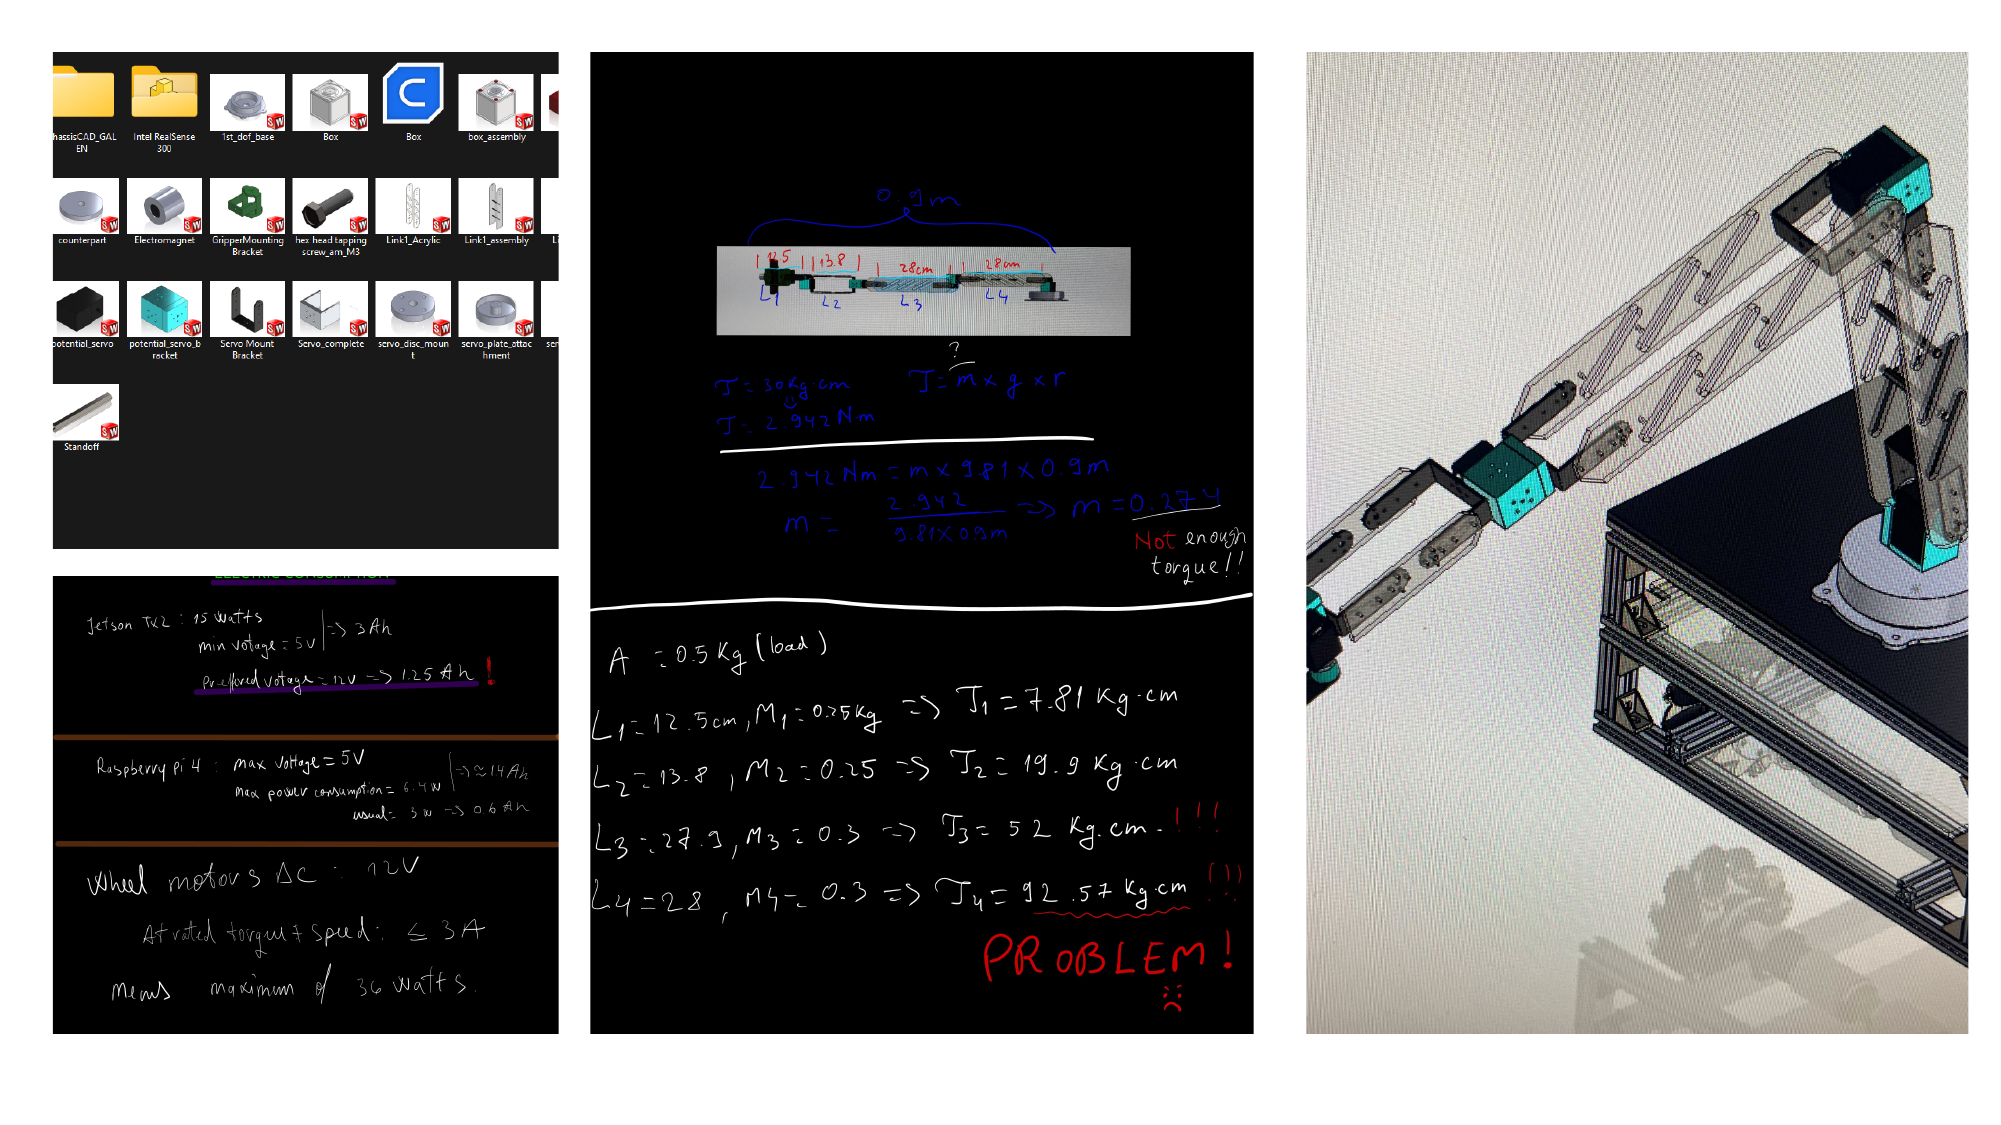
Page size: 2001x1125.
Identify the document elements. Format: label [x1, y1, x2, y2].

text_box [0, 0, 2000, 1125]
picture [52, 52, 559, 549]
picture [590, 52, 1254, 1034]
picture [1306, 52, 1969, 1034]
picture [52, 576, 559, 1034]
